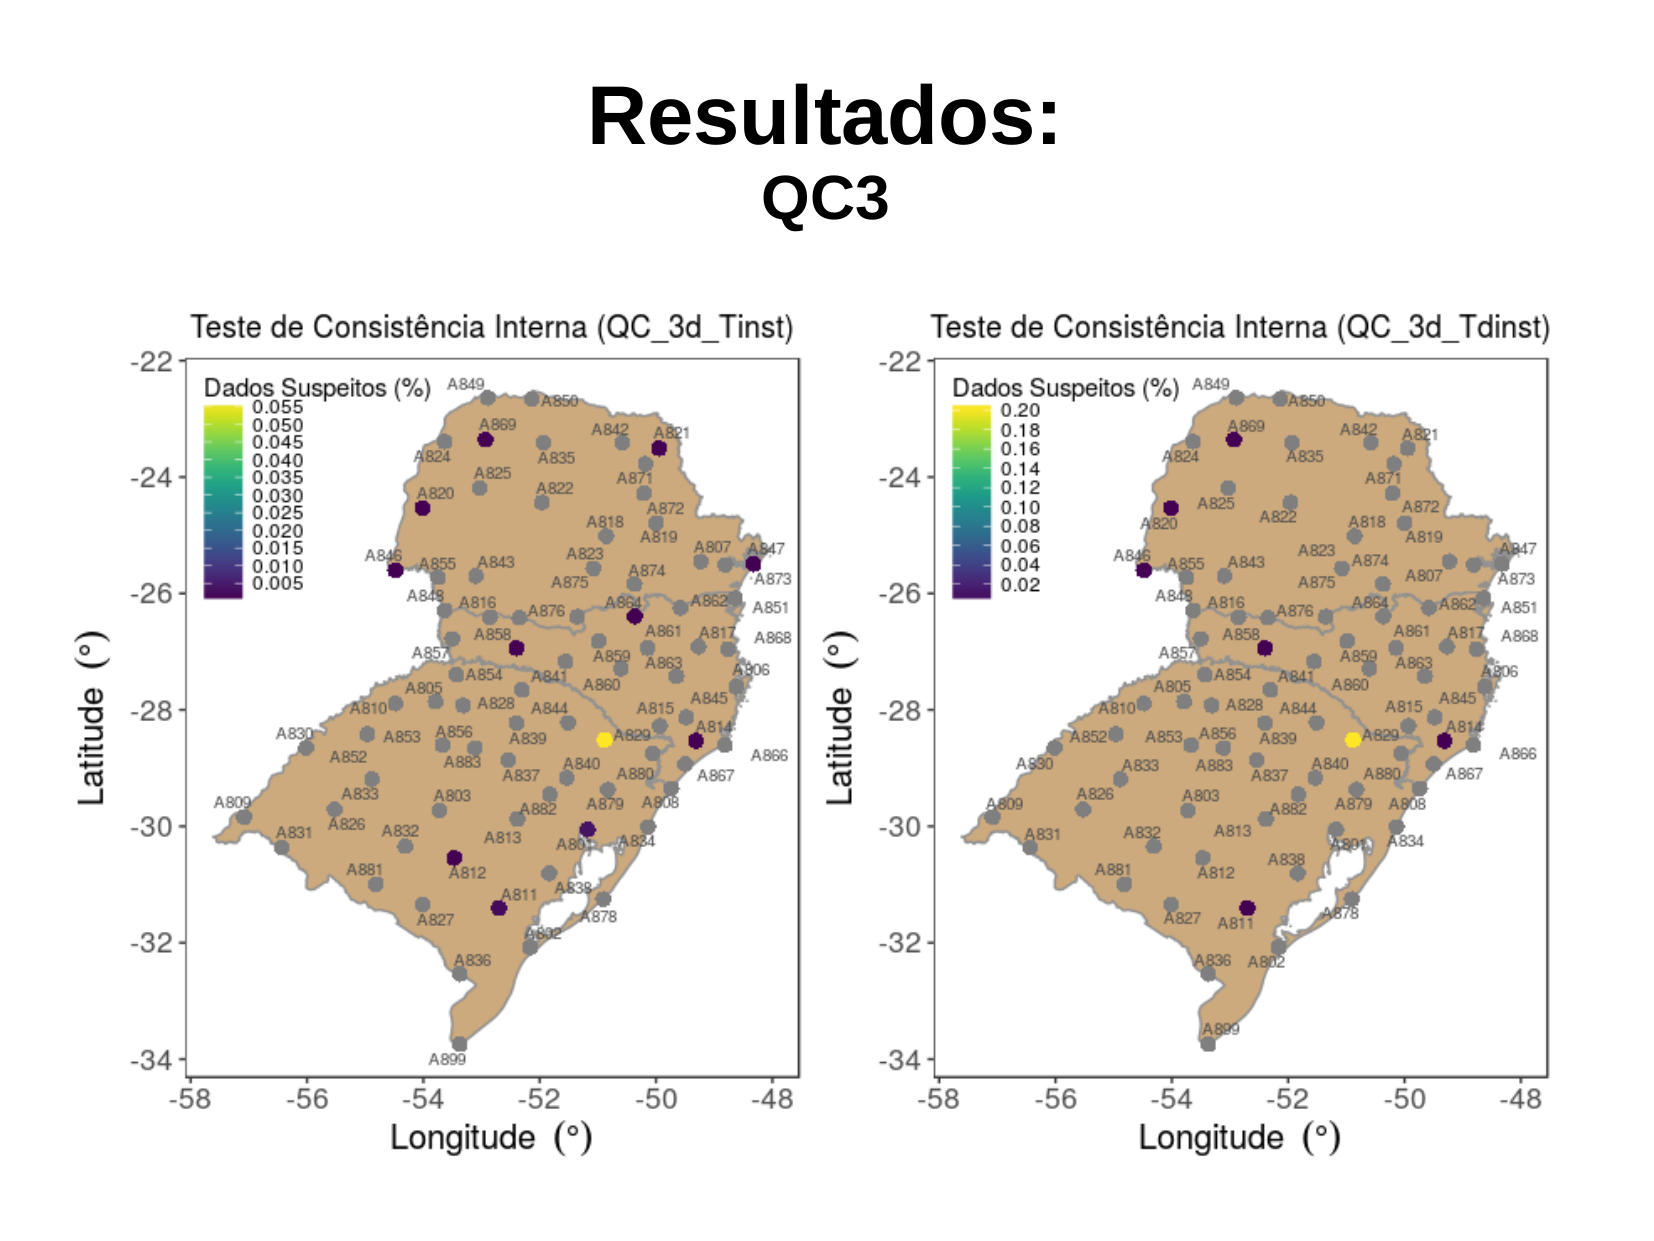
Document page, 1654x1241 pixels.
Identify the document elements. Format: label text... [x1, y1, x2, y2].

text_box Resultados: QC3 [82, 49, 1569, 255]
picture [63, 300, 1560, 1171]
